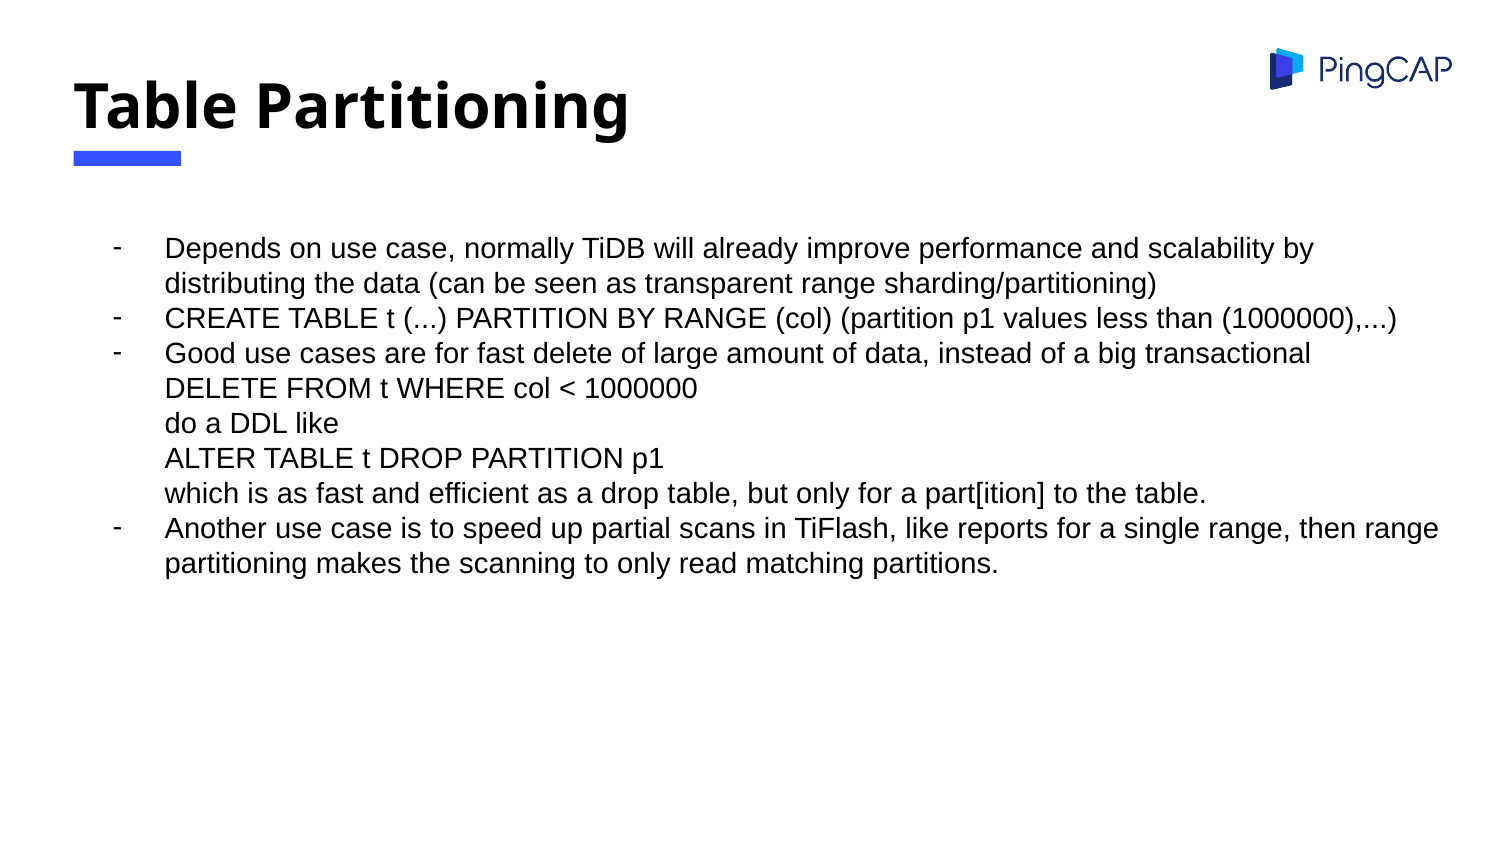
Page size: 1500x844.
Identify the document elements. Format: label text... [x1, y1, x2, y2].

text_box Depends on use case, normally TiDB will already improve performance and scalability by distributing the data (can be seen as transparent range sharding/partitioning) CREATE TABLE t (...) PARTITION BY RANGE (col) (partition p1 values less than (1000000),...) Good use cases are for fast delete of large amount of data, instead of a big transactional DELETE FROM t WHERE col < 1000000 do a DDL like ALTER TABLE t DROP PARTITION p1 which is as fast and efficient as a drop table, but only for a part[ition] to the table. Another use case is to speed up partial scans in TiFlash, like reports for a single range, then range partitioning makes the scanning to only read matching partitions. [74, 214, 1461, 733]
picture [1270, 48, 1452, 90]
text_box Table Partitioning [58, 50, 1149, 151]
text_box [73, 150, 181, 166]
